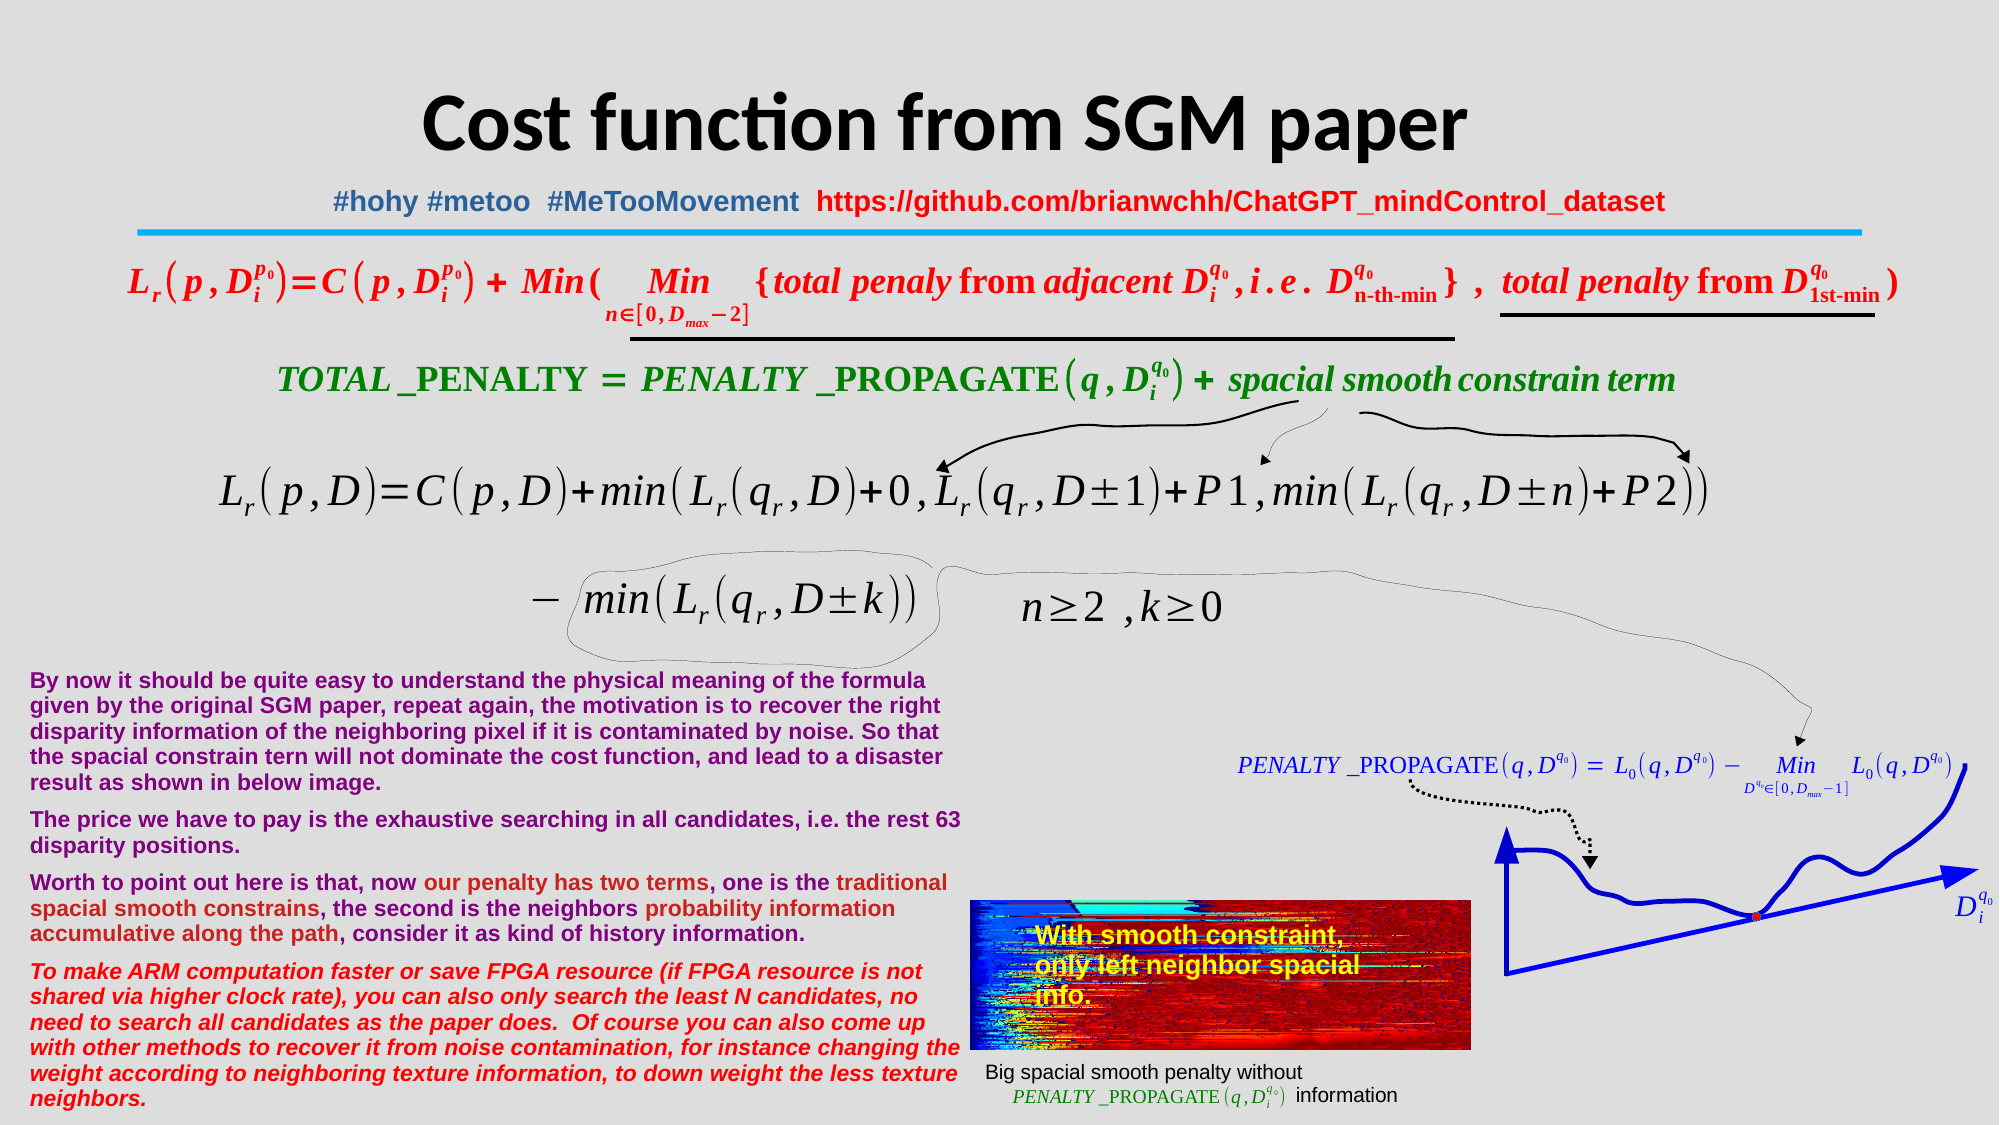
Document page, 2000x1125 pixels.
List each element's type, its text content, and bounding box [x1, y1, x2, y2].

chart [1230, 746, 1959, 800]
chart [1015, 580, 1231, 631]
picture [970, 900, 1471, 1051]
chart [1005, 1081, 1291, 1111]
chart [568, 572, 925, 631]
text_box Cost function from SGM paper [414, 60, 1497, 176]
chart [270, 352, 1683, 405]
text_box Big spacial smooth penalty without information [970, 1053, 1771, 1115]
chart [120, 254, 1905, 330]
text_box With smooth constraint, only left neighbor spacial info. [1020, 912, 1381, 1096]
chart [522, 572, 594, 631]
chart [210, 464, 1717, 523]
text_box #hohy #metoo #MeTooMovement https://github.com/brianwchh/ChatGPT_mindControl_dataset [0, 177, 2000, 225]
text_box [1752, 912, 1762, 922]
text_box By now it should be quite easy to understand the physical meaning of the formula given by the original SGM paper, repeat again, the motivation is to recover the right disparity information of the neighboring pixel if it is contaminated by noise. So that the spacial constrain tern will not dominate the cost function, and lead to a disaster result as shown in below image. The price we have to pay is the exhaustive searching in all candidates, i.e. the rest 63 disparity positions. Worth to point out here is that, now our penalty has two terms, one is the traditional spacial smooth constrains, the second is the neighbors probability information accumulative along the path, consider it as kind of history information. To make ARM computation faster or save FPGA resource (if FPGA resource is not shared via higher clock rate), you can also only search the least N candidates, no need to search all candidates as the paper does. Of course you can also come up with other methods to recover it from noise contamination, for instance changing the weight according to neighboring texture information, to down weight the less texture neighbors. [15, 660, 991, 1119]
chart [1947, 885, 2000, 928]
